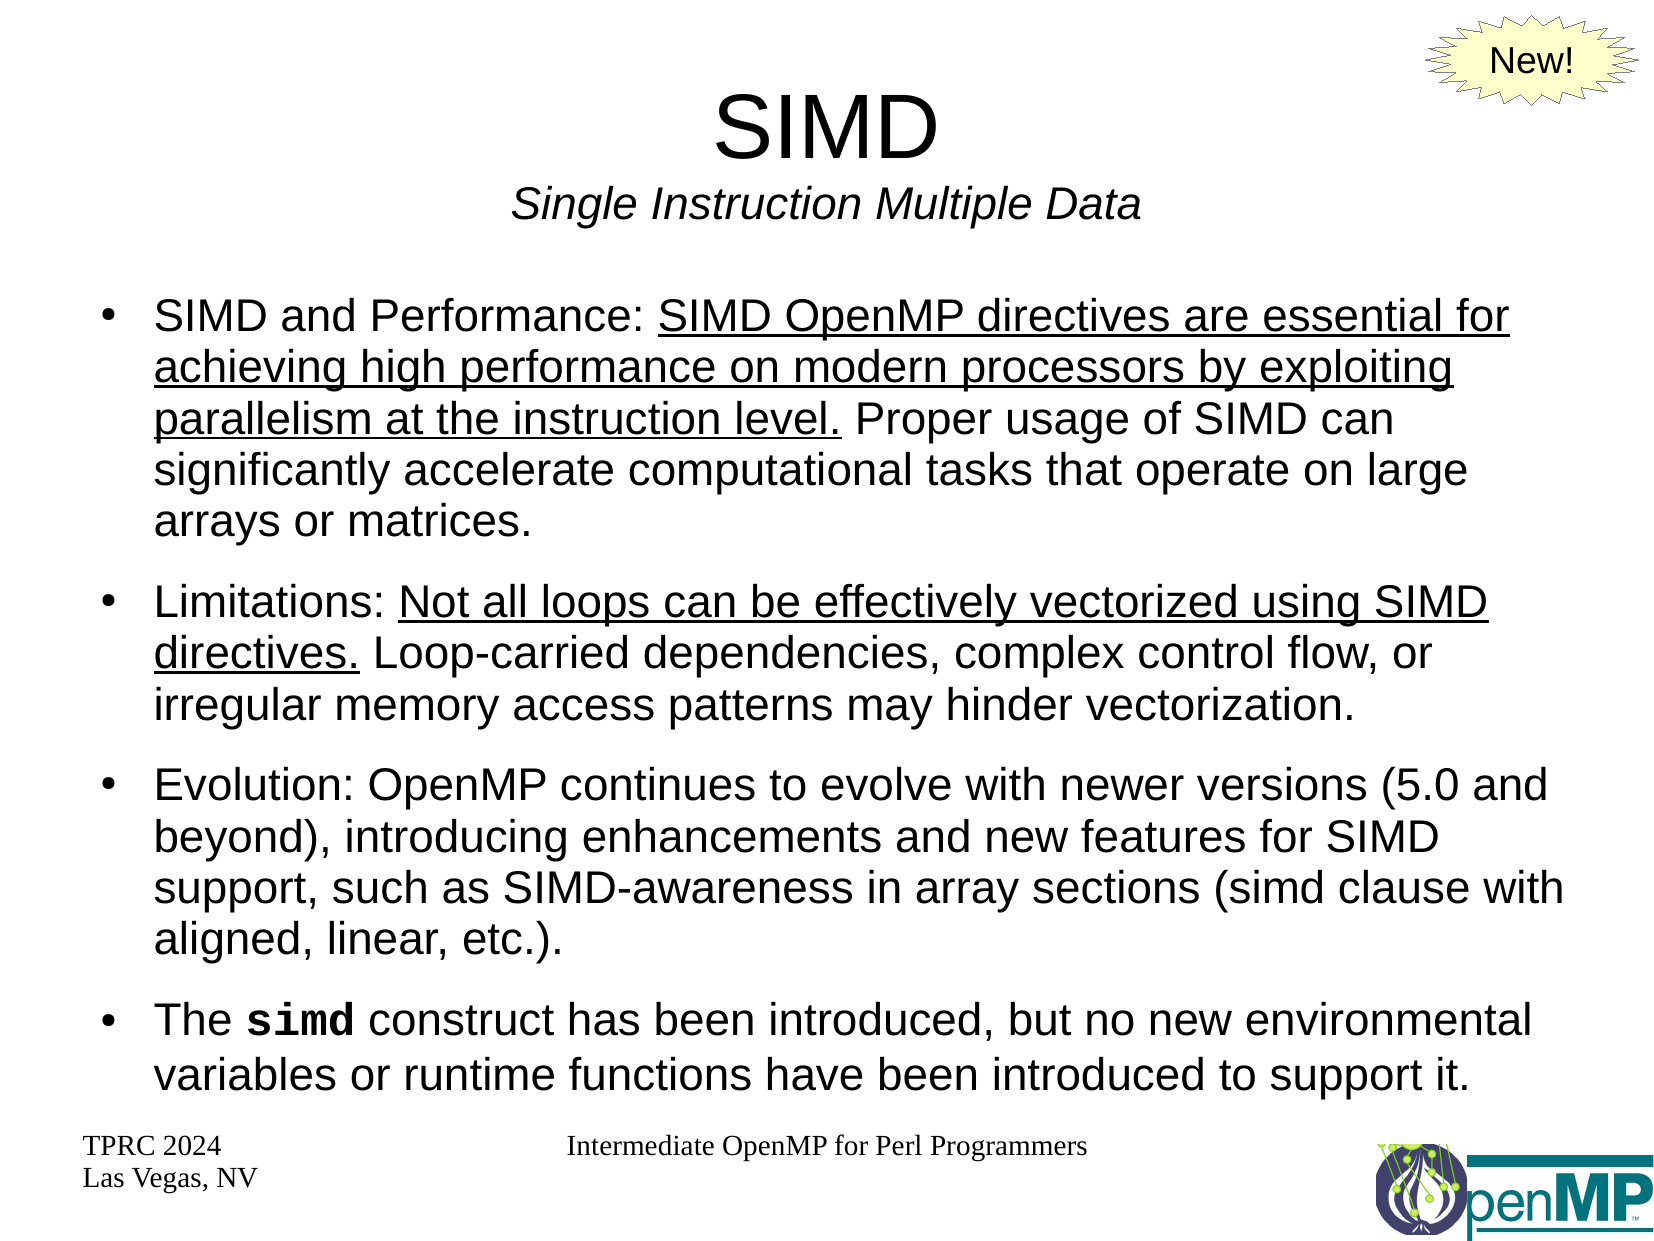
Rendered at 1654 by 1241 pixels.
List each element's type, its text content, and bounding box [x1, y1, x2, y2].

list SIMD and Performance: SIMD OpenMP directives are essential for achieving high performance on modern processors by exploiting parallelism at the instruction level. Proper usage of SIMD can significantly accelerate computational tasks that operate on large arrays or matrices. Limitations: Not all loops can be effectively vectorized using SIMD directives. Loop-carried dependencies, complex control flow, or irregular memory access patterns may hinder vectorization. Evolution: OpenMP continues to evolve with newer versions (5.0 and beyond), introducing enhancements and new features for SIMD support, such as SIMD-awareness in array sections (simd clause with aligned, linear, etc.). The simd construct has been introduced, but no new environmental variables or runtime functions have been introduced to support it. [82, 290, 1571, 1109]
picture [1376, 1144, 1654, 1241]
text_box New! [1425, 15, 1639, 106]
title SIMD Single Instruction Multiple Data [82, 49, 1571, 257]
